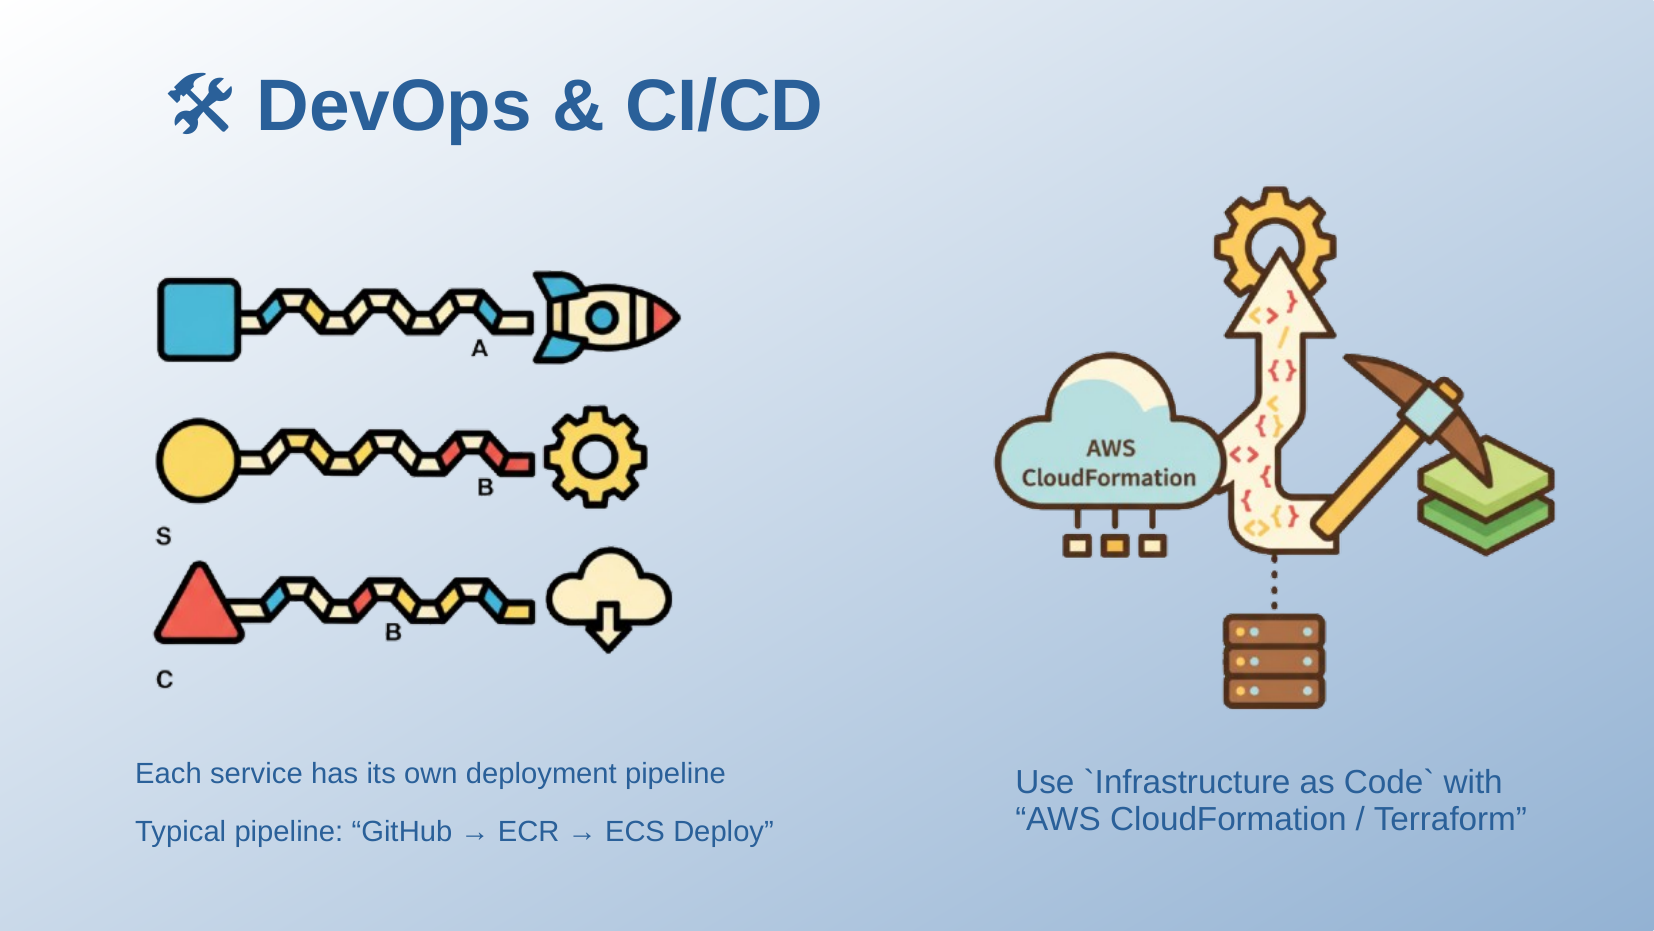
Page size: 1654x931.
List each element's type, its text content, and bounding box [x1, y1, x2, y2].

text_box 🛠️ DevOps & CI/CD [149, 57, 1463, 188]
text_box Each service has its own deployment pipeline Typical pipeline: “GitHub → ECR → ECS Deploy” [120, 749, 826, 888]
picture [60, 104, 774, 817]
picture [937, 112, 1613, 788]
text_box Use `Infrastructure as Code` with “AWS CloudFormation / Terraform” [1000, 755, 1601, 882]
